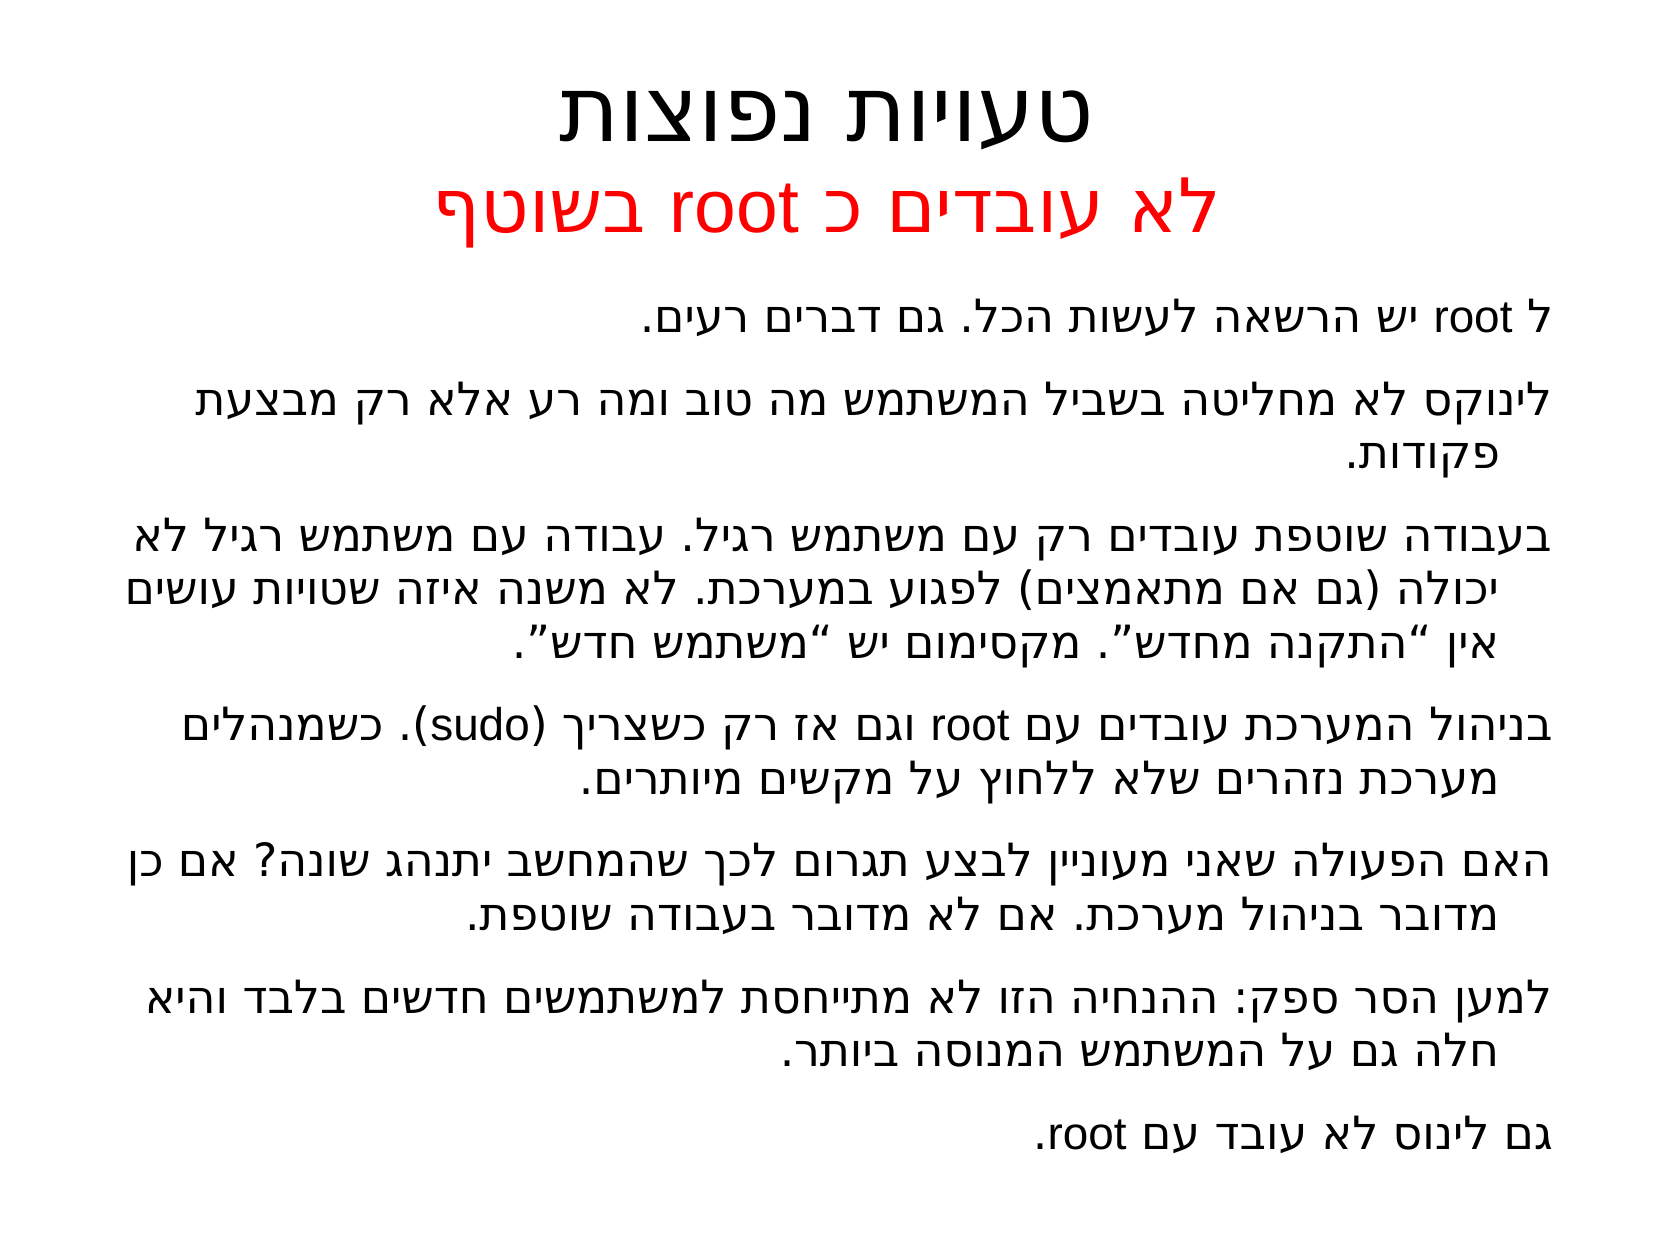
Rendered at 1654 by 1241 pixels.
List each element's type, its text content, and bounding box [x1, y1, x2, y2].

list ל root יש הרשאה לעשות הכל. גם דברים רעים. לינוקס לא מחליטה בשביל המשתמש מה טוב ומה רע אלא רק מבצעת פקודות. בעבודה שוטפת עובדים רק עם משתמש רגיל. עבודה עם משתמש רגיל לא יכולה (גם אם מתאמצים) לפגוע במערכת. לא משנה איזה שטויות עושים אין “התקנה מחדש”. מקסימום יש “משתמש חדש”. בניהול המערכת עובדים עם root וגם אז רק כשצריך (sudo). כשמנהלים מערכת נזהרים שלא ללחוץ על מקשים מיותרים. האם הפעולה שאני מעוניין לבצע תגרום לכך שהמחשב יתנהג שונה? אם כן מדובר בניהול מערכת. אם לא מדובר בעבודה שוטפת. למען הסר ספק: ההנחיה הזו לא מתייחסת למשתמשים חדשים בלבד והיא חלה גם על המשתמש המנוסה ביותר. גם לינוס לא עובד עם root. [82, 290, 1571, 1192]
title טעויות נפוצות לא עובדים כ root בשוטף [82, 52, 1571, 254]
